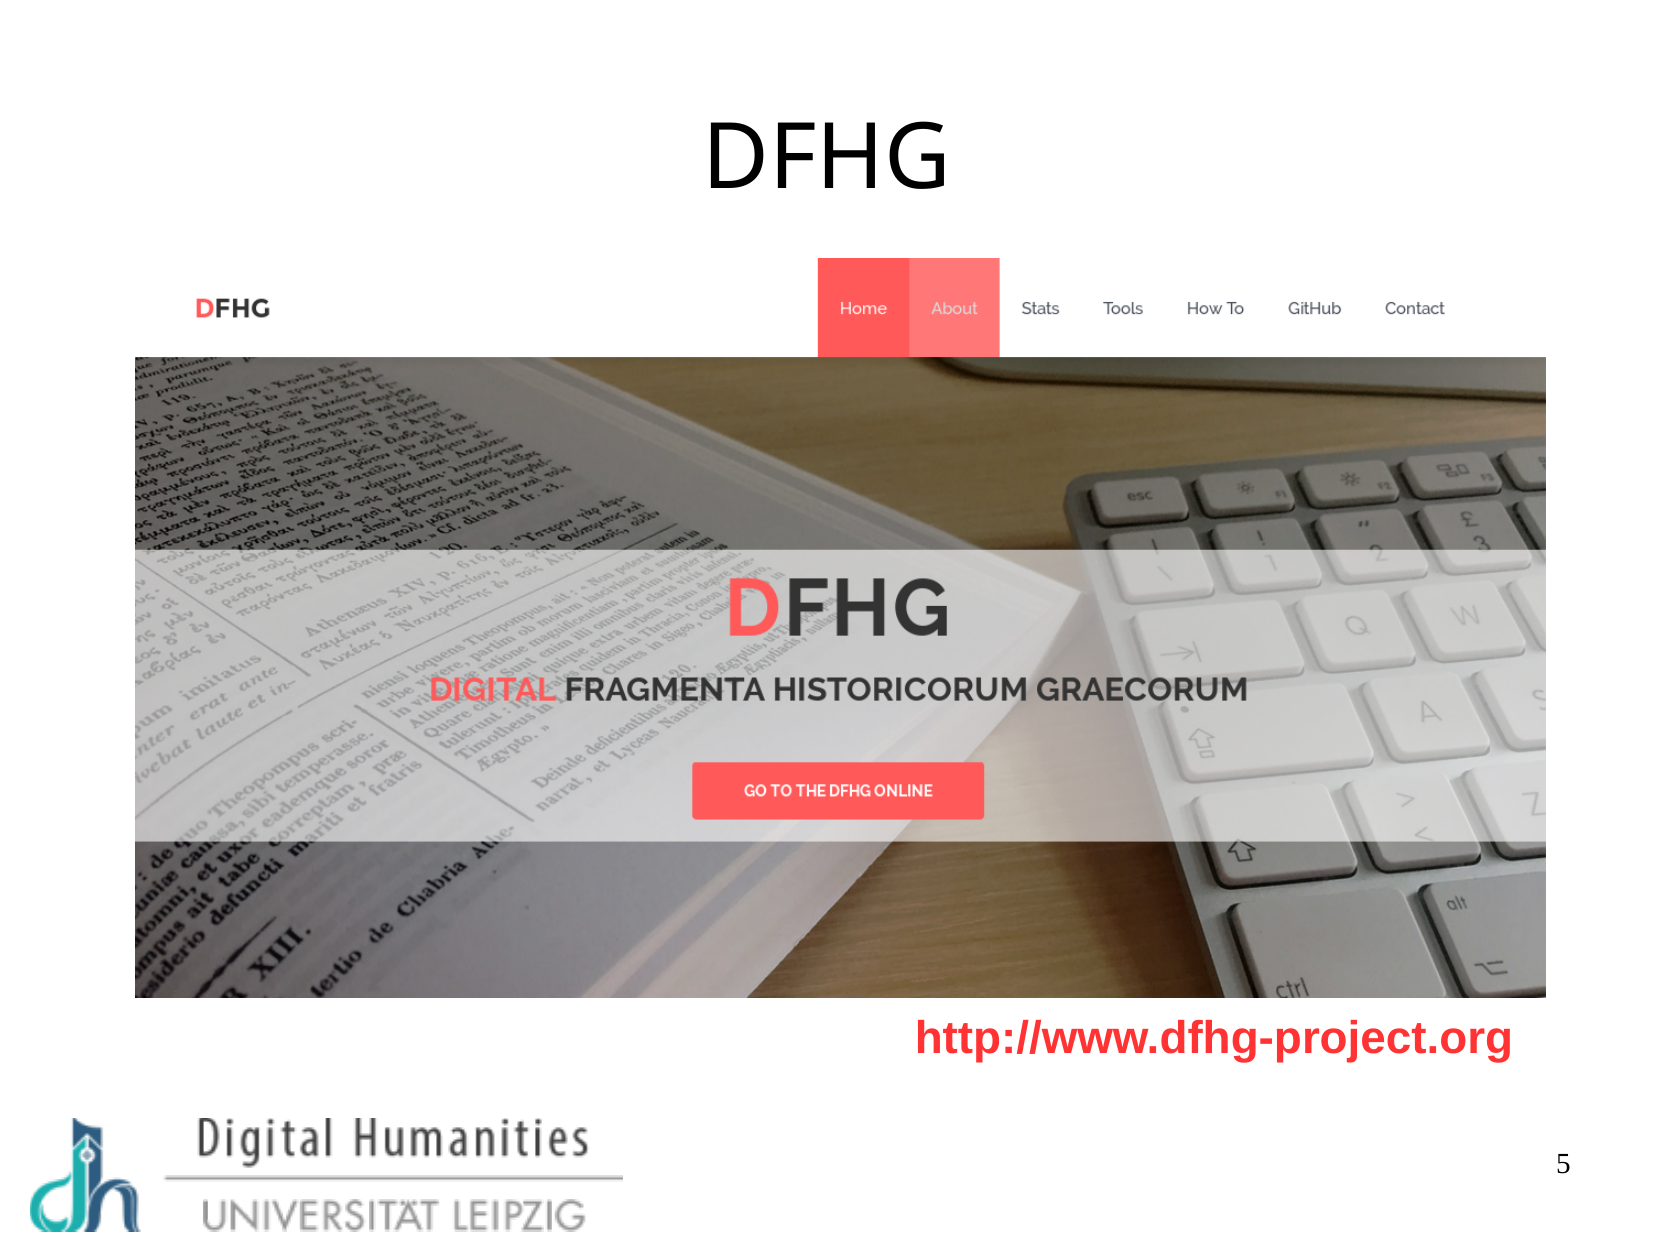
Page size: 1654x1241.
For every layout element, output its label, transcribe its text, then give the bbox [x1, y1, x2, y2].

picture [135, 258, 1546, 998]
picture [30, 1118, 623, 1232]
text_box http://www.dfhg-project.org [900, 1005, 1561, 1123]
title DFHG [82, 49, 1571, 257]
